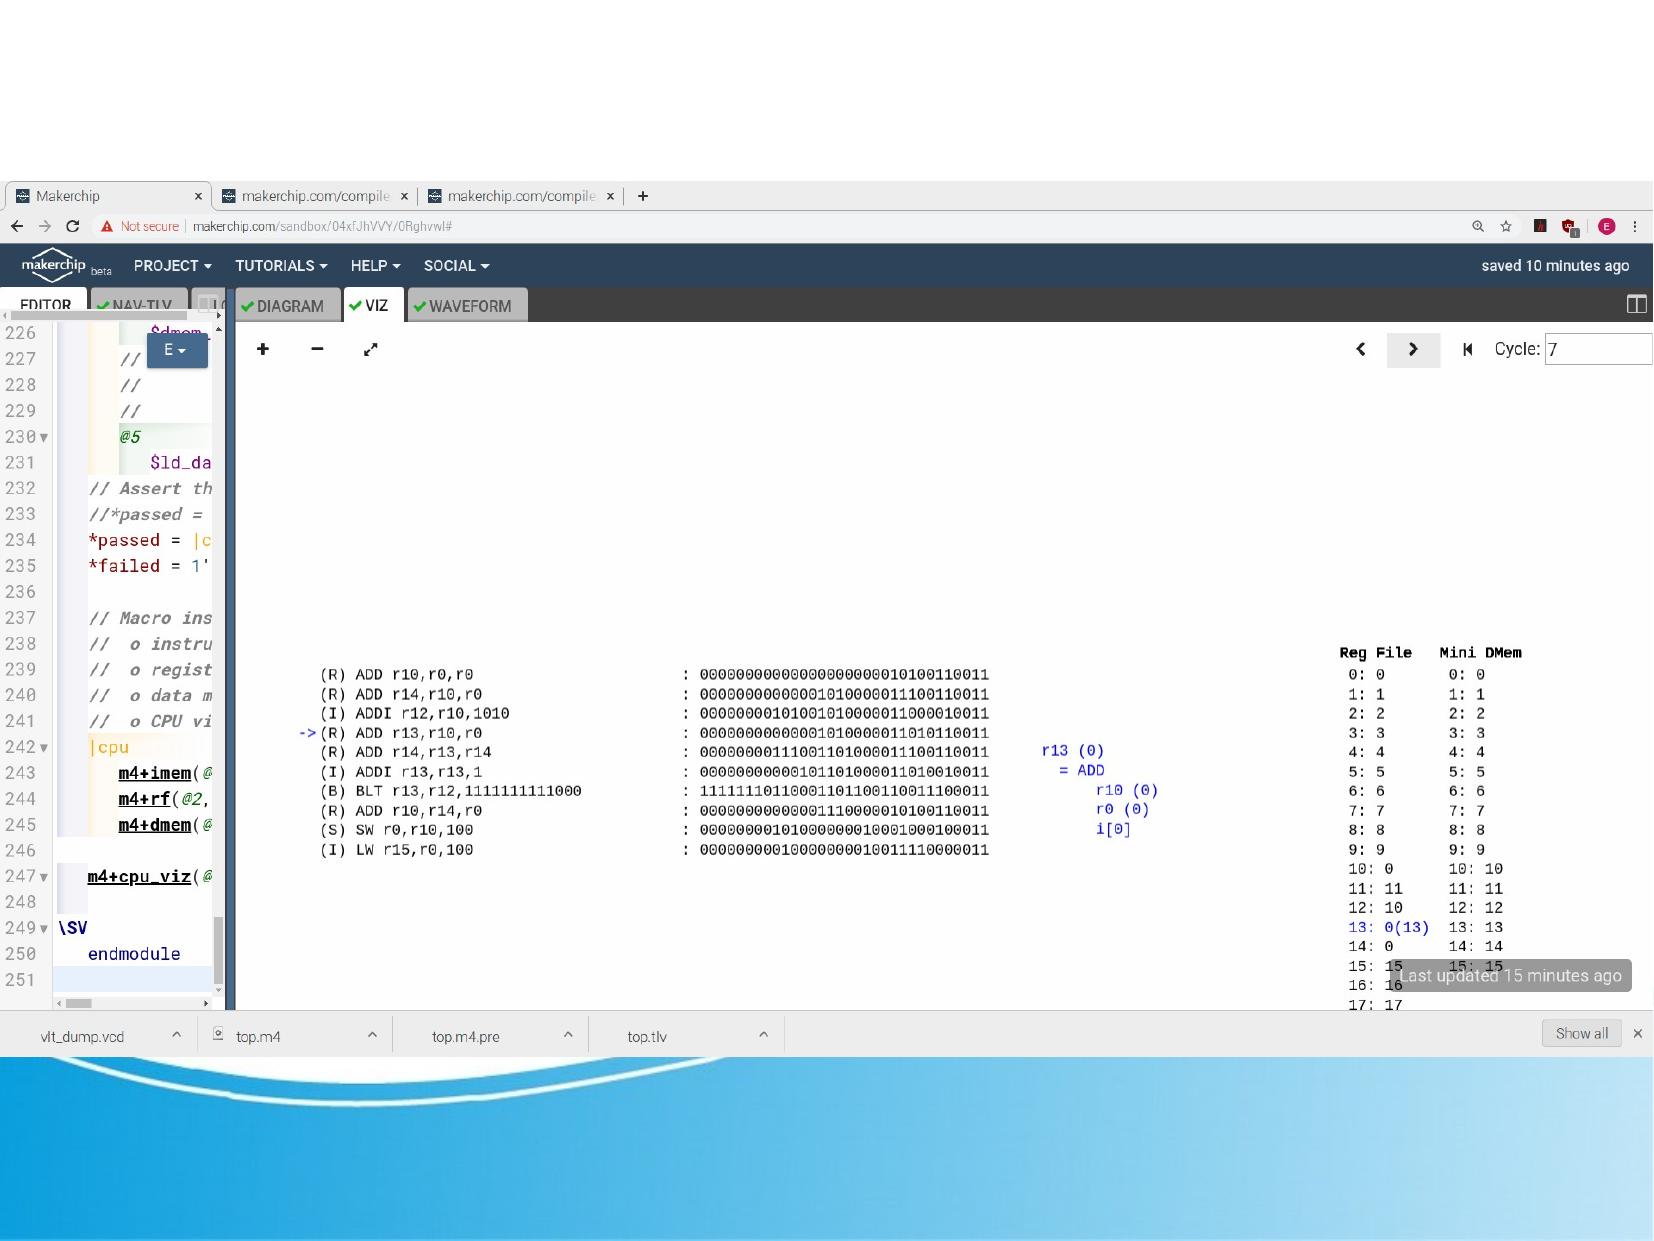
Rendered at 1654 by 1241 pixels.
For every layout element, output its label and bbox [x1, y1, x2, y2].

picture [0, 181, 1654, 1241]
